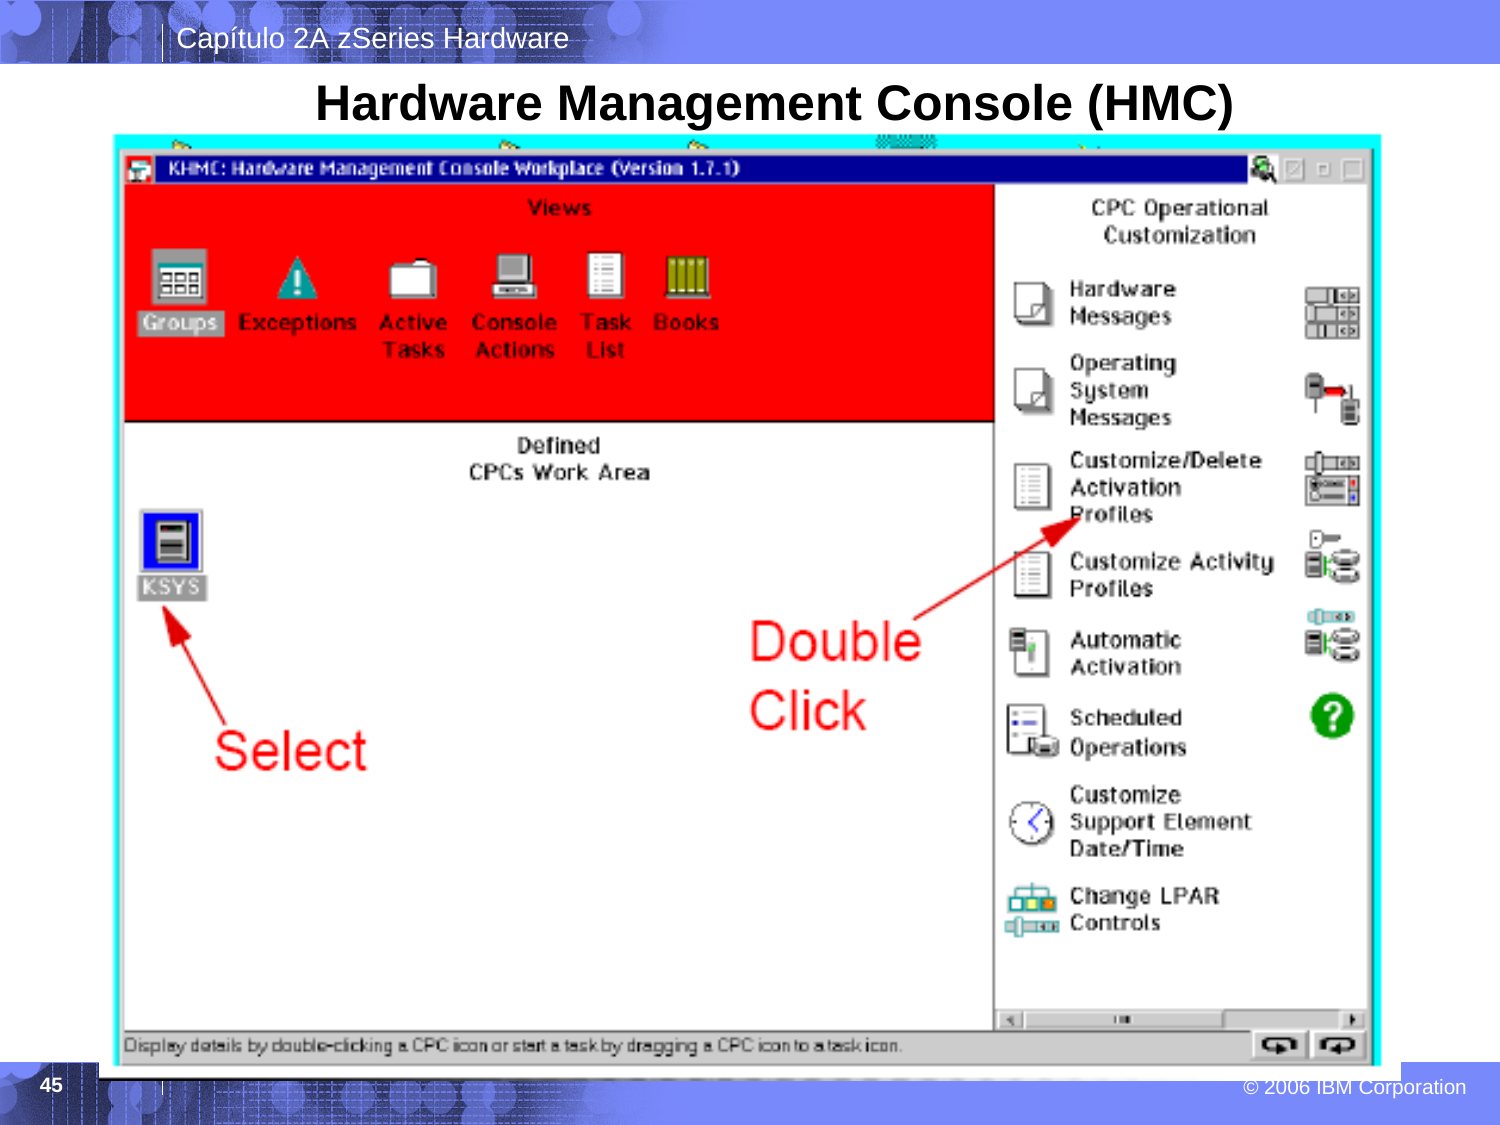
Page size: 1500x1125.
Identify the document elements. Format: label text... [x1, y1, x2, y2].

text_box Hardware Management Console (HMC) [300, 62, 1250, 138]
picture [1, 1, 1500, 63]
picture [0, 116, 1500, 1125]
